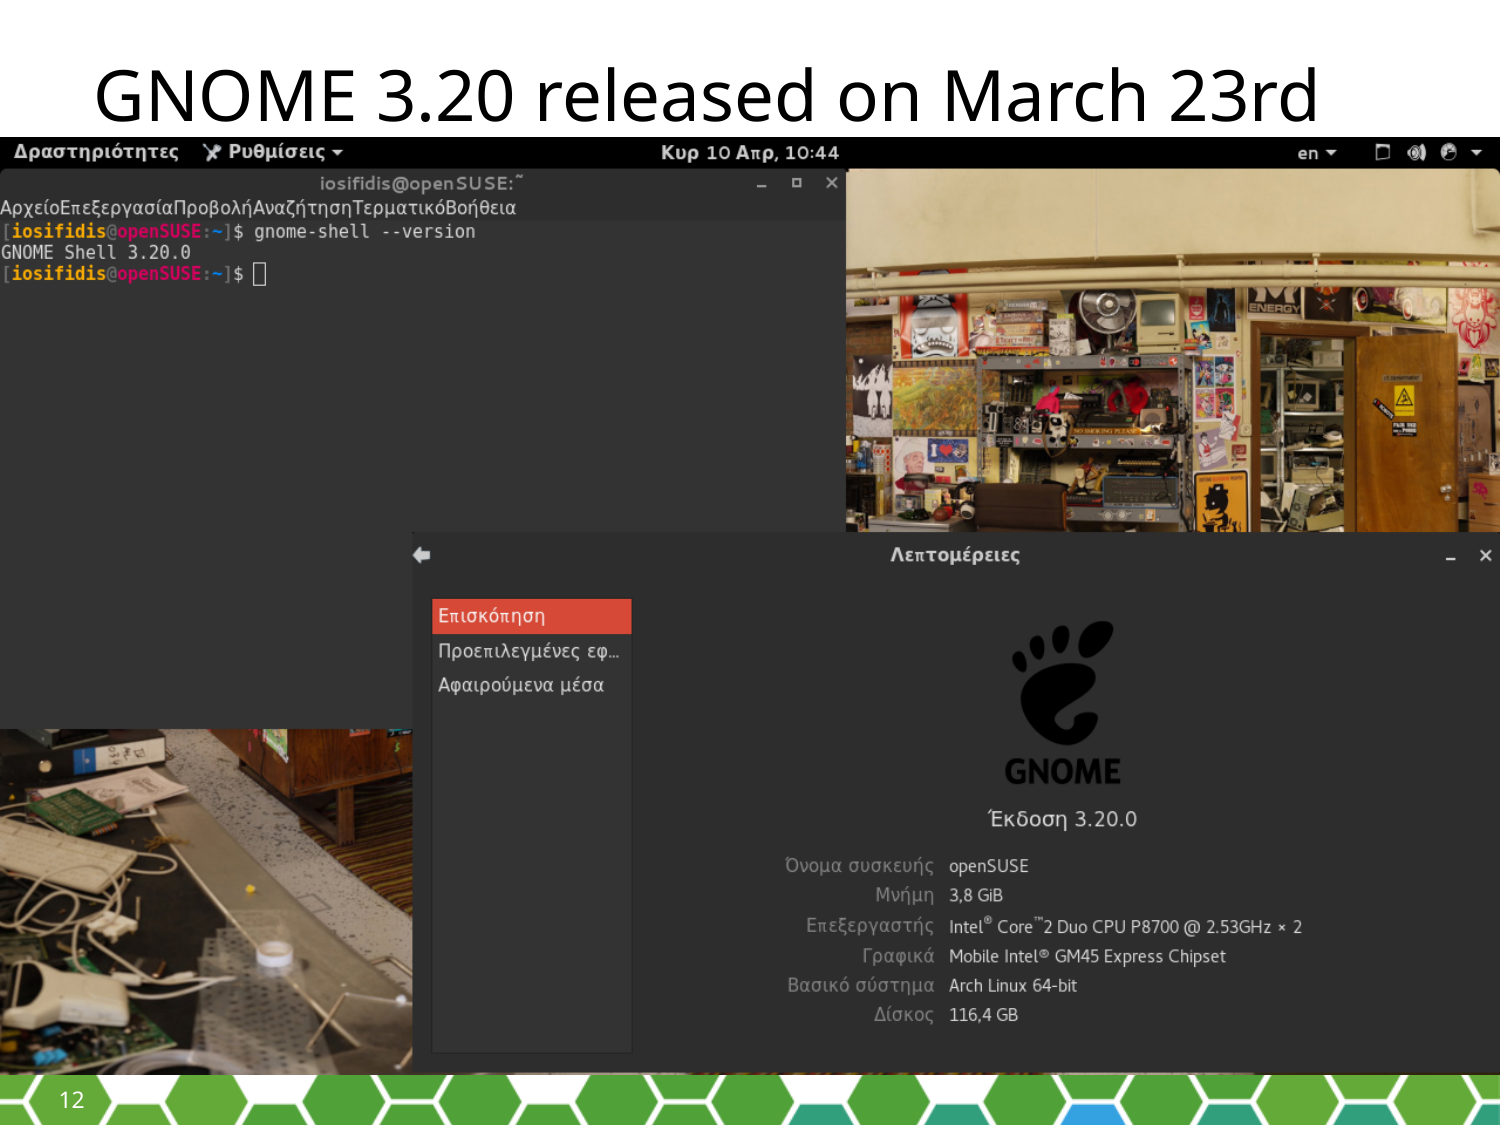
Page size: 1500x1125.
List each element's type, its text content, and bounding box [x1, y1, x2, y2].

title GNOME 3.20 released on March 23rd [93, 10, 1418, 137]
picture [0, 137, 1500, 1125]
